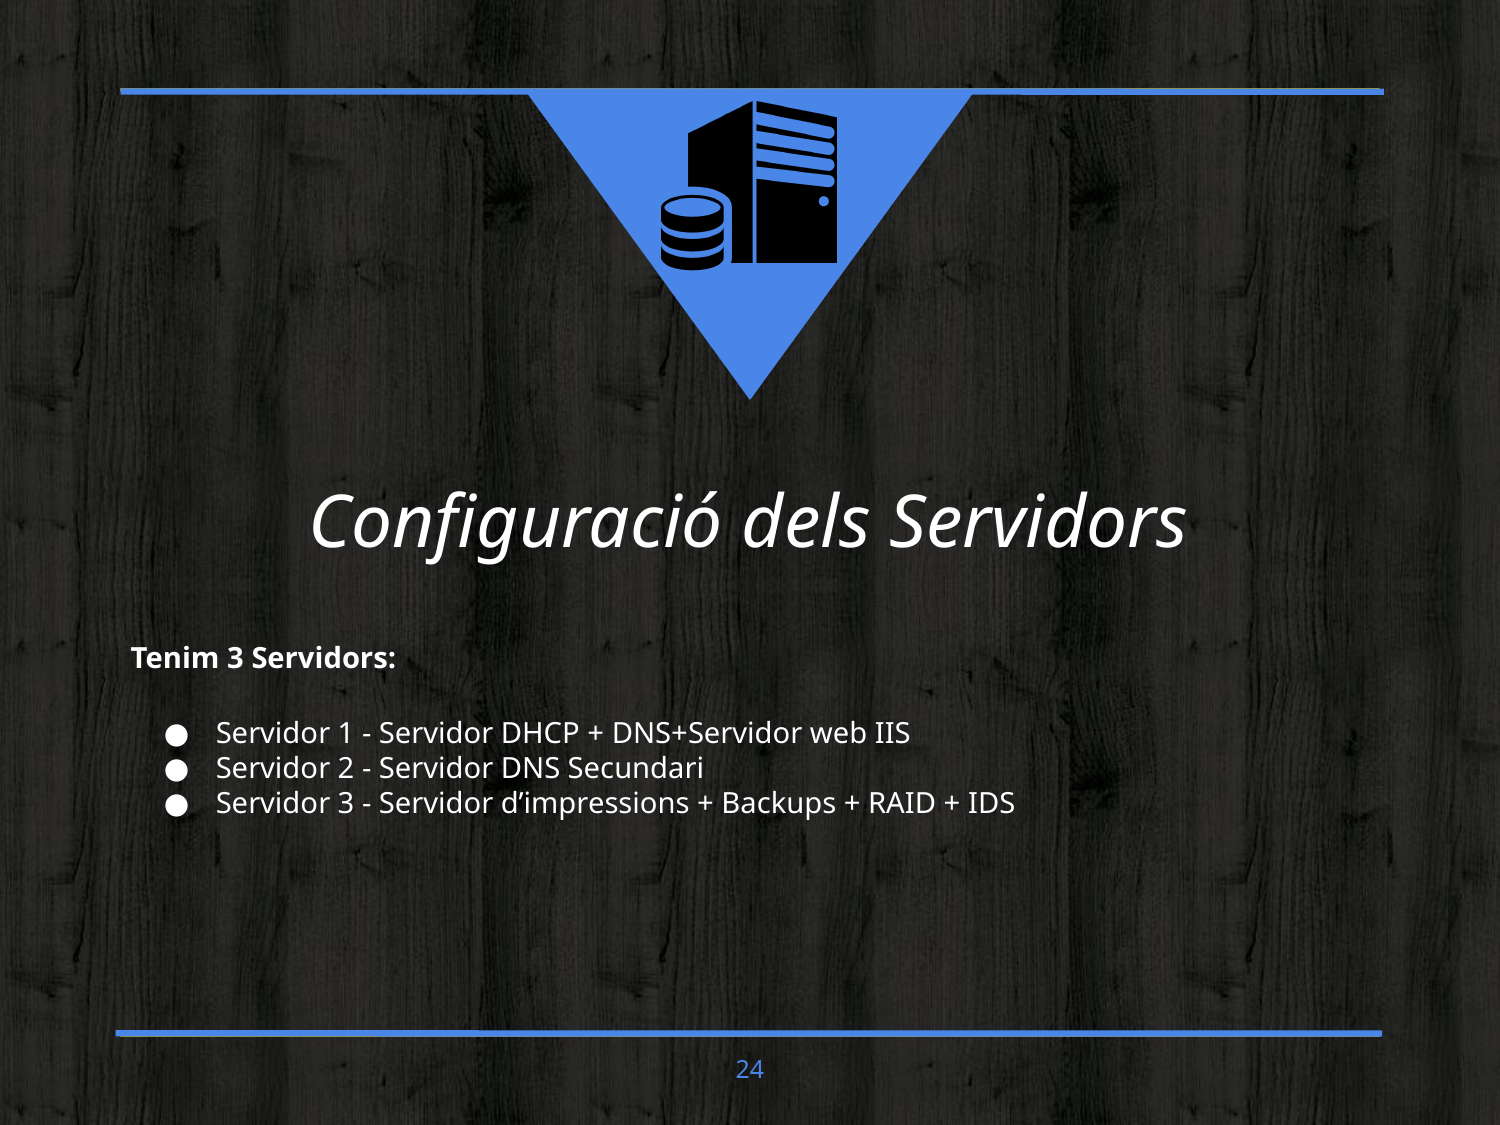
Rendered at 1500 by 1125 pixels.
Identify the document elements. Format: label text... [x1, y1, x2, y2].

text_box [529, 95, 971, 399]
slide_number 24 [705, 1038, 795, 1125]
picture [0, 0, 1500, 1125]
text_box Servidor 1 - Servidor DHCP + DNS+Servidor web IIS Servidor 2 - Servidor DNS Secundari Servidor 3 - Servidor d’impressions + Backups + RAID + IDS [125, 699, 1220, 886]
text_box Tenim 3 Servidors: [115, 624, 507, 694]
title Configuració dels Servidors [125, 416, 1372, 620]
